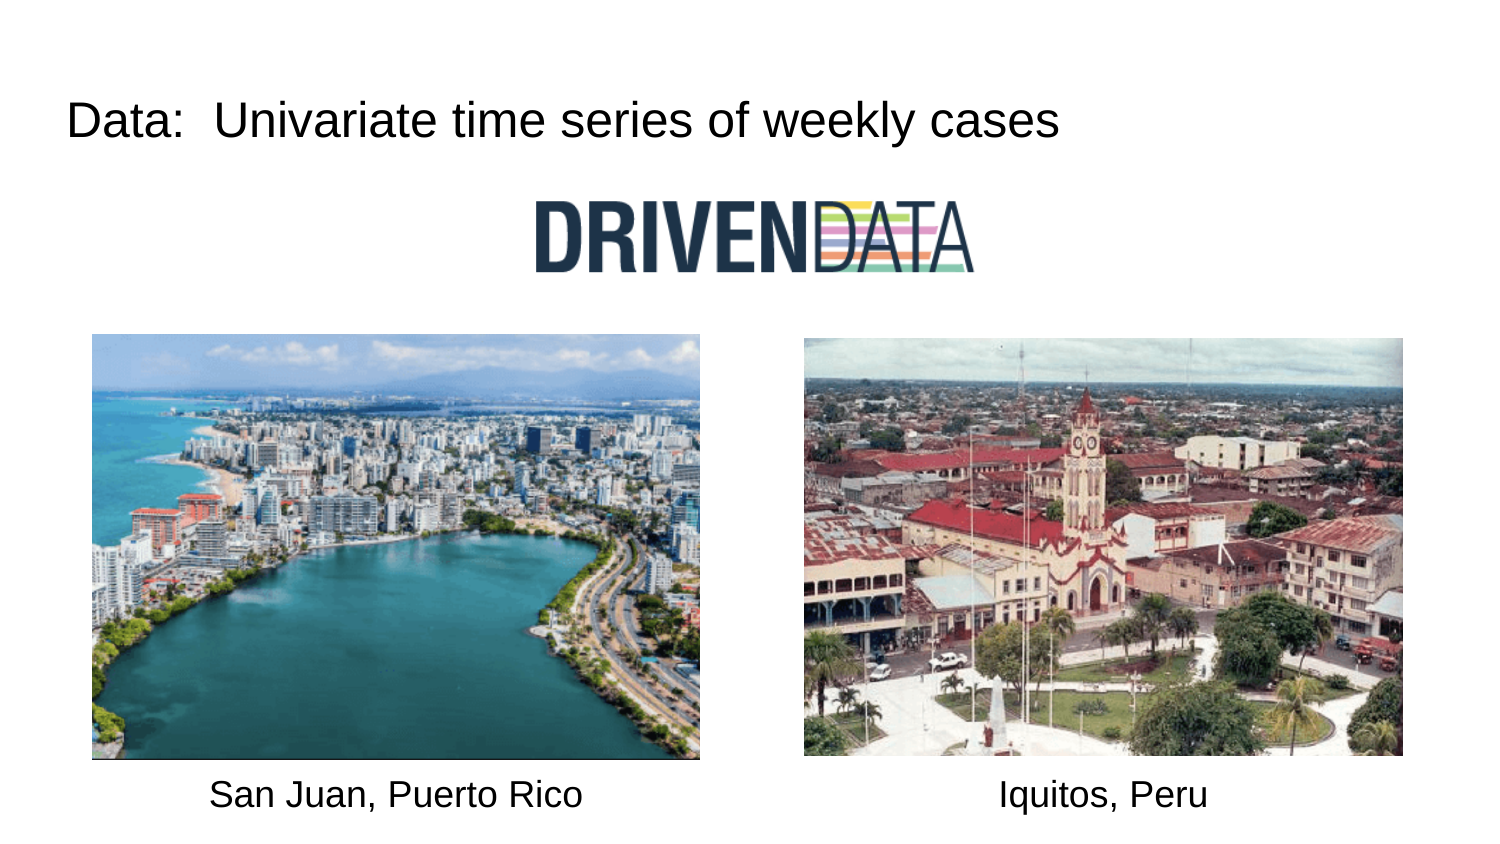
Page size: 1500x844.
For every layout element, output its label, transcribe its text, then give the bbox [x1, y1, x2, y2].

picture [482, 167, 1017, 329]
title Data: Univariate time series of weekly cases [51, 72, 1449, 167]
picture [804, 338, 1403, 756]
text_box Iquitos, Peru [852, 762, 1355, 822]
text_box San Juan, Puerto Rico [145, 762, 647, 822]
picture [92, 334, 700, 760]
